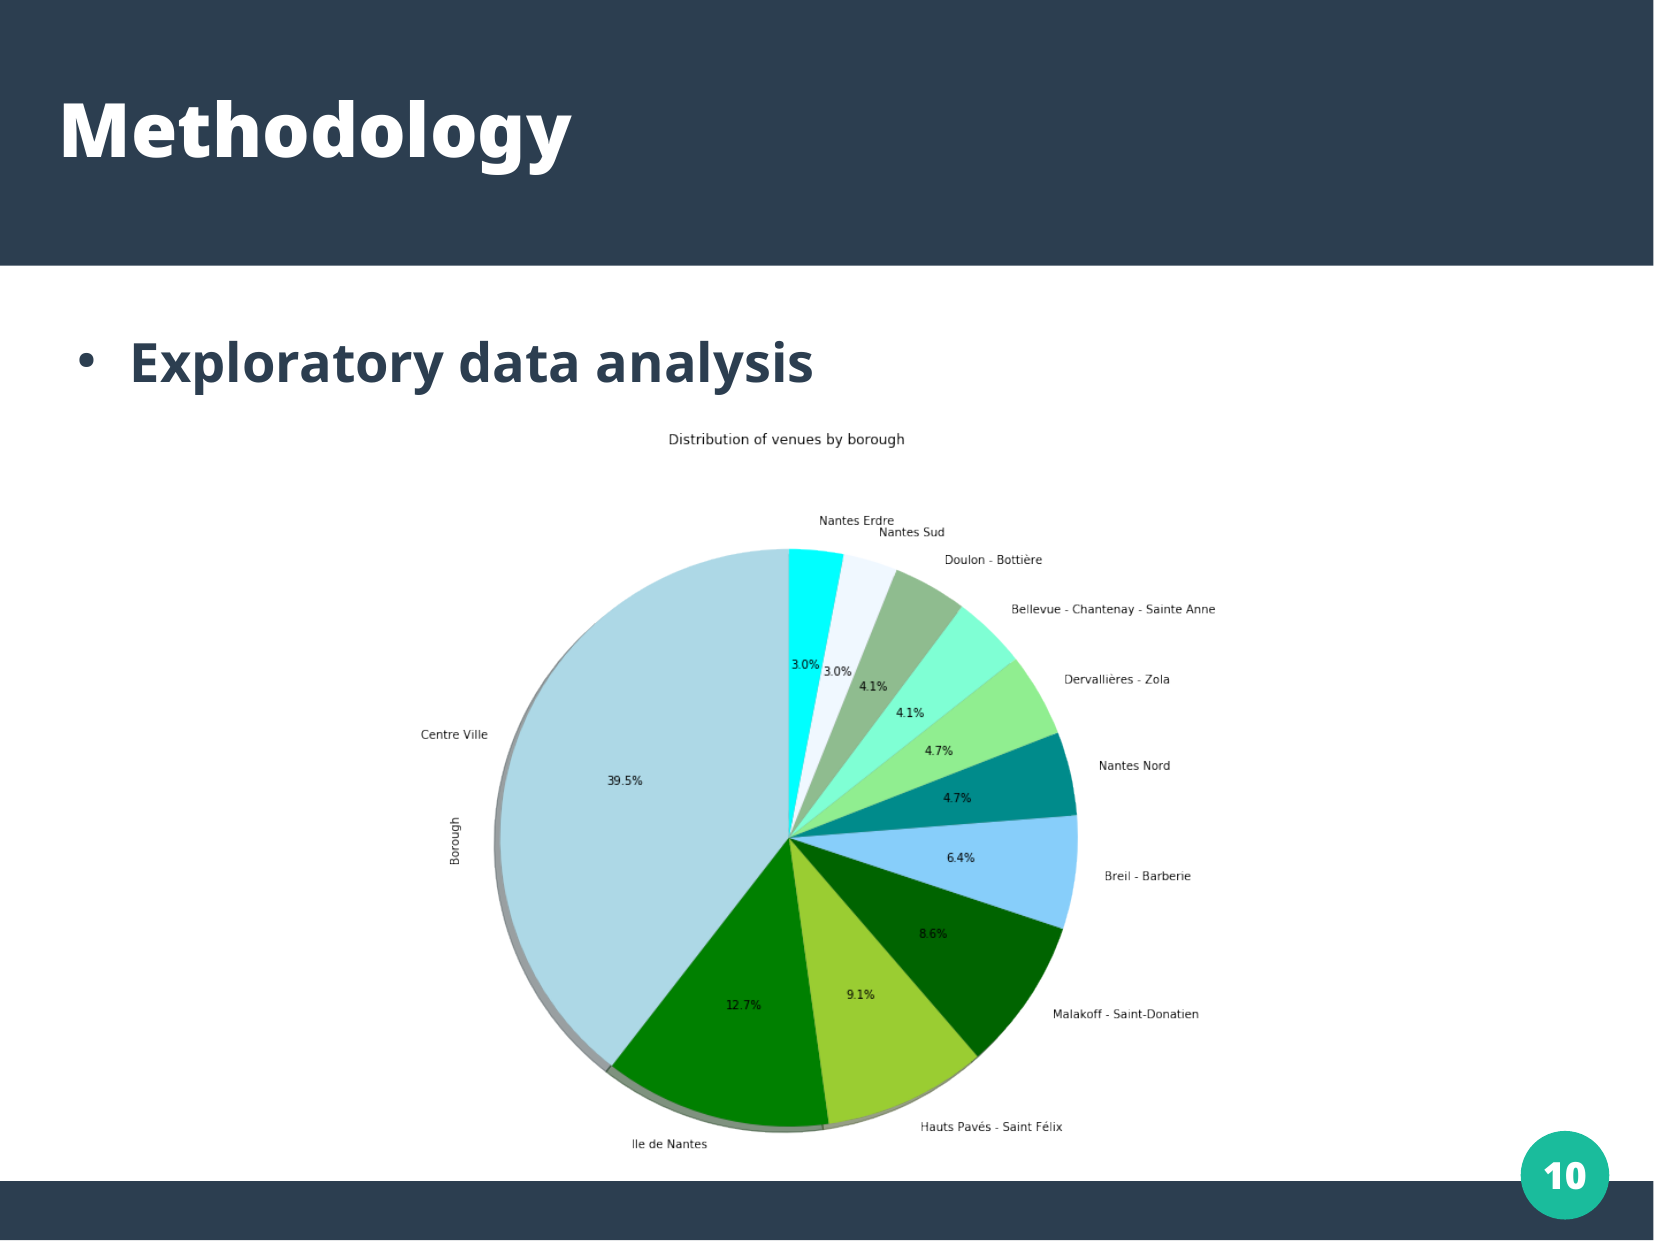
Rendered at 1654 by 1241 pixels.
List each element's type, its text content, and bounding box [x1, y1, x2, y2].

list Exploratory data analysis [59, 324, 1595, 1152]
title Methodology [59, 49, 1595, 207]
picture [413, 425, 1223, 1160]
